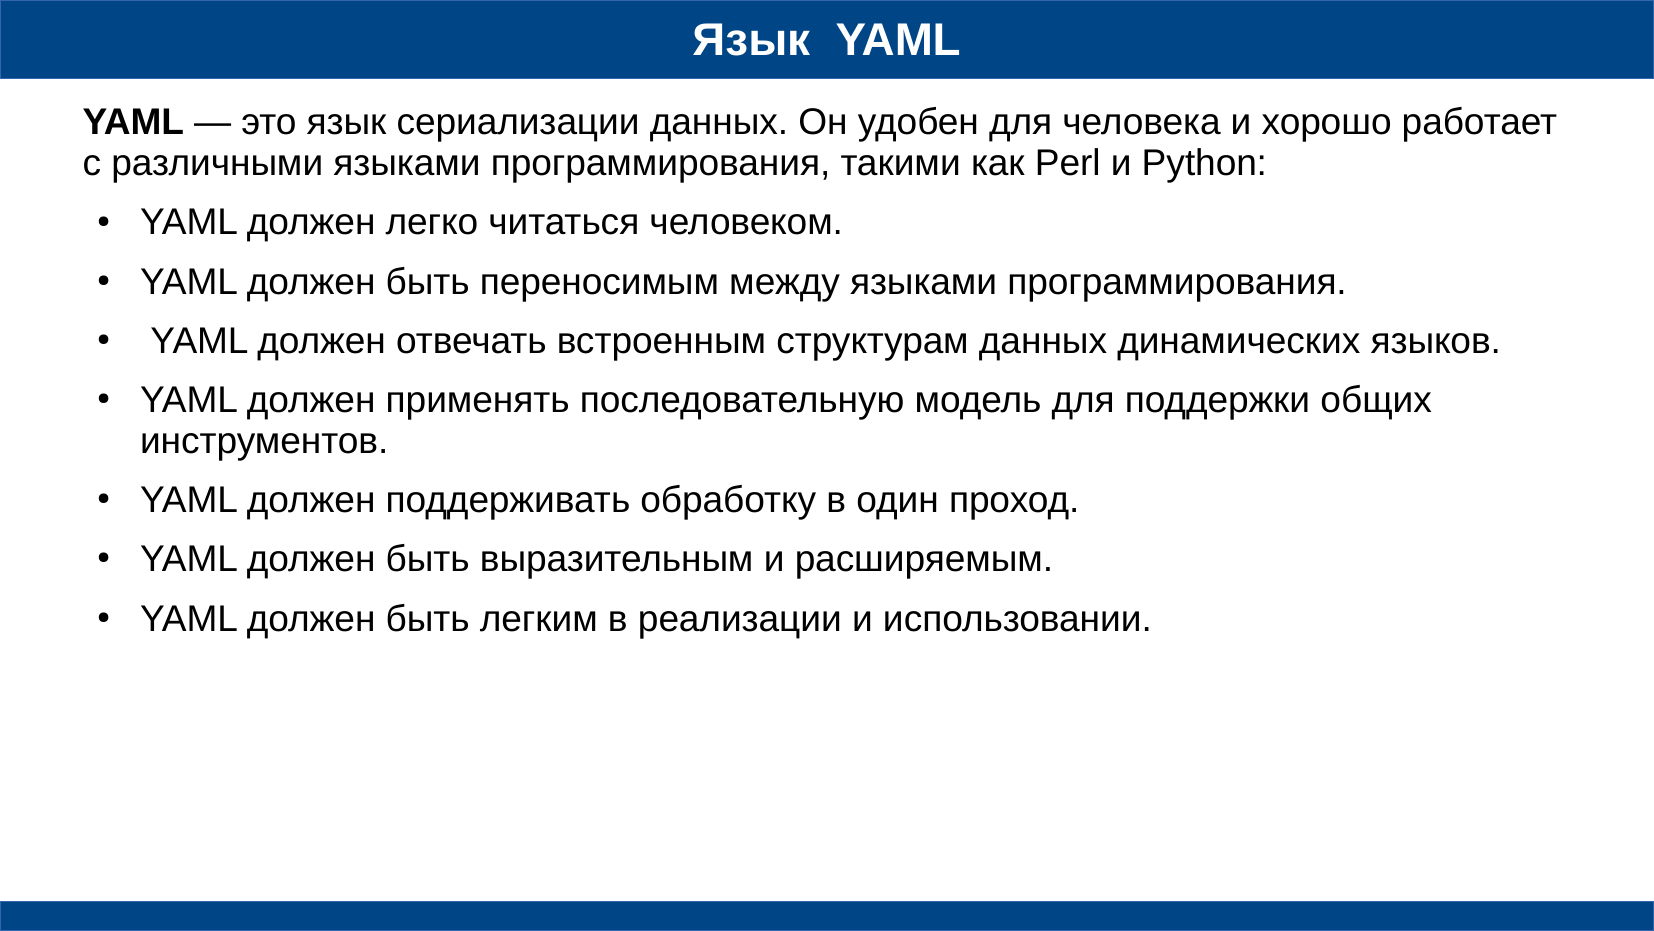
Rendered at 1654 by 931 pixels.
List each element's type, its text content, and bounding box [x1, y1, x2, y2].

title Язык YAML [0, 0, 1654, 79]
list YAML — это язык сериализации данных. Он удобен для человека и хорошо работает с различными языками программирования, такими как Perl и Python: YAML должен легко читаться человеком. YAML должен быть переносимым между языками программирования. YAML должен отвечать встроенным структурам данных динамических языков. YAML должен применять последовательную модель для поддержки общих инструментов. YAML должен поддерживать обработку в один проход. YAML должен быть выразительным и расширяемым. YAML должен быть легким в реализации и использовании. [82, 101, 1571, 641]
